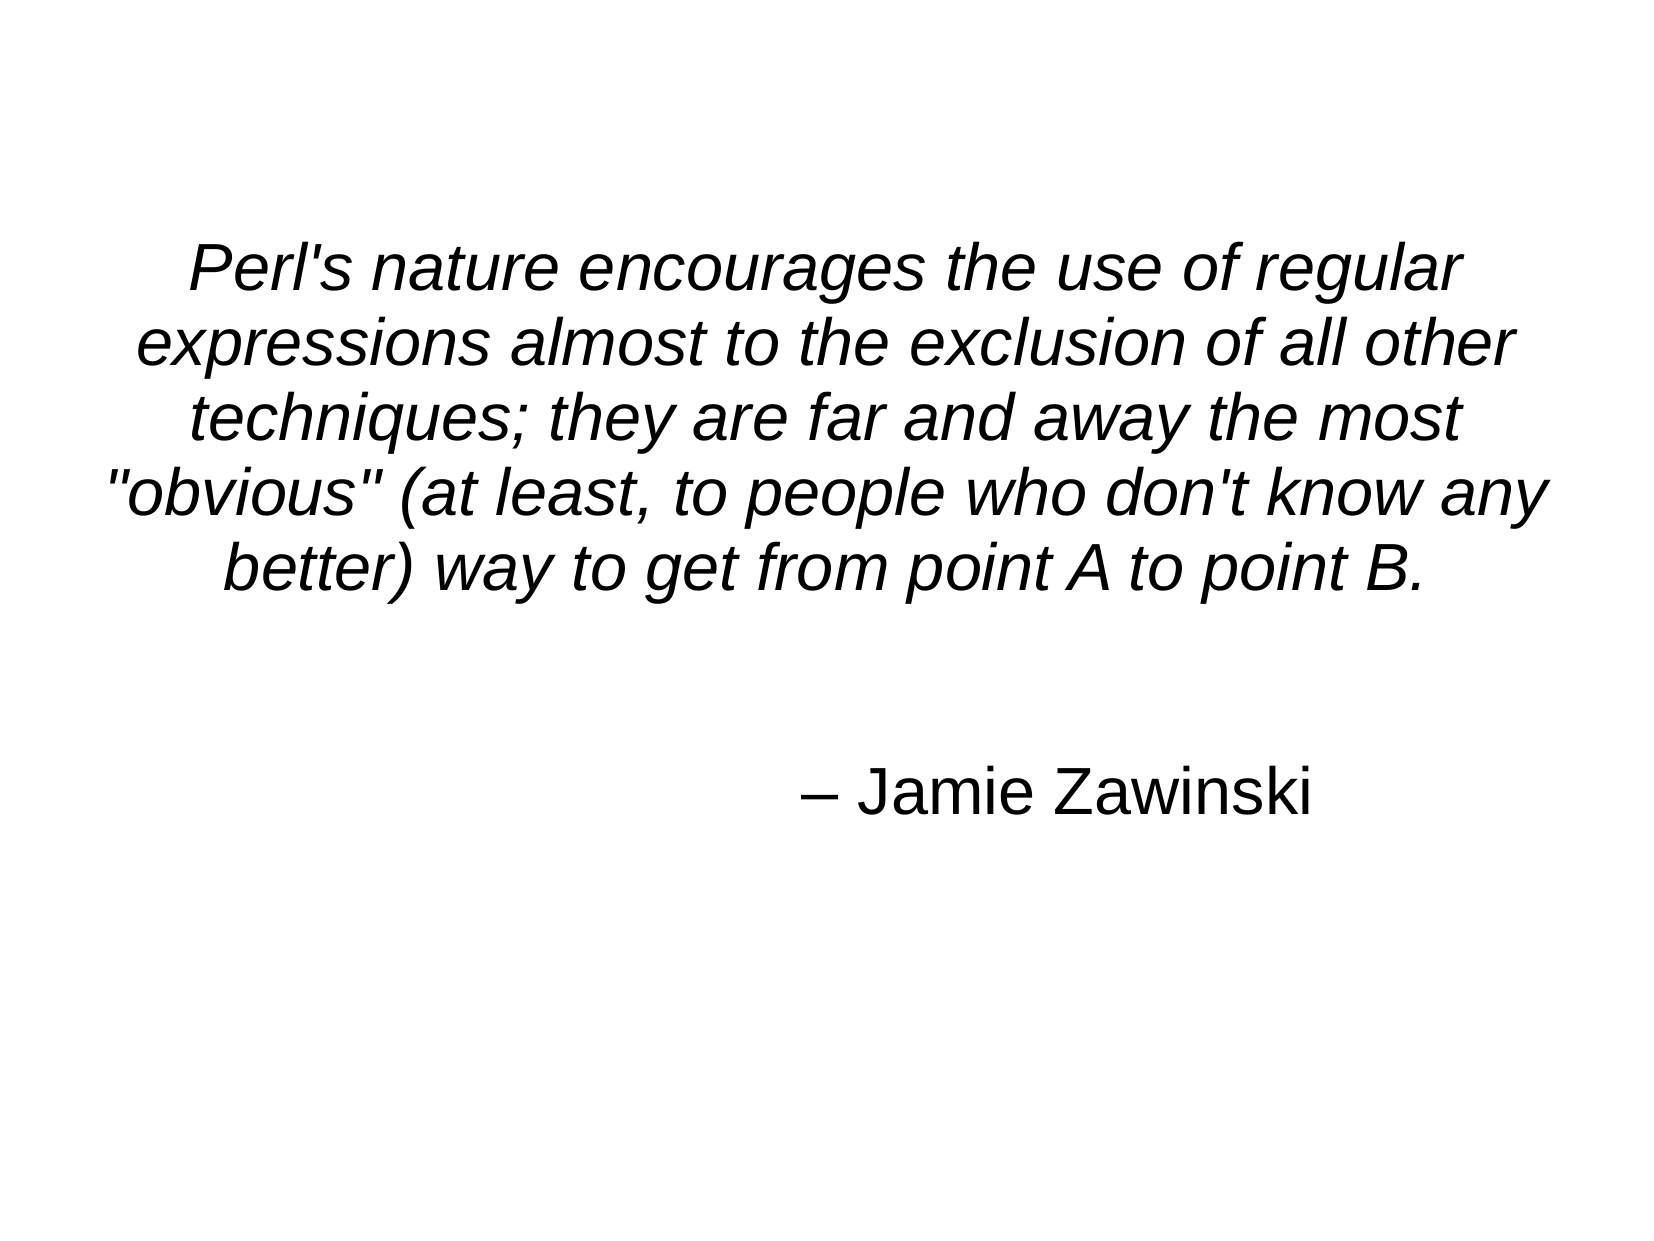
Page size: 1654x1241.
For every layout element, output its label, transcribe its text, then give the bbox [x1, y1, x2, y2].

subtitle Perl's nature encourages the use of regular expressions almost to the exclusion of all other techniques; they are far and away the most "obvious" (at least, to people who don't know any better) way to get from point A to point B. – Jamie Zawinski [82, 49, 1571, 1010]
